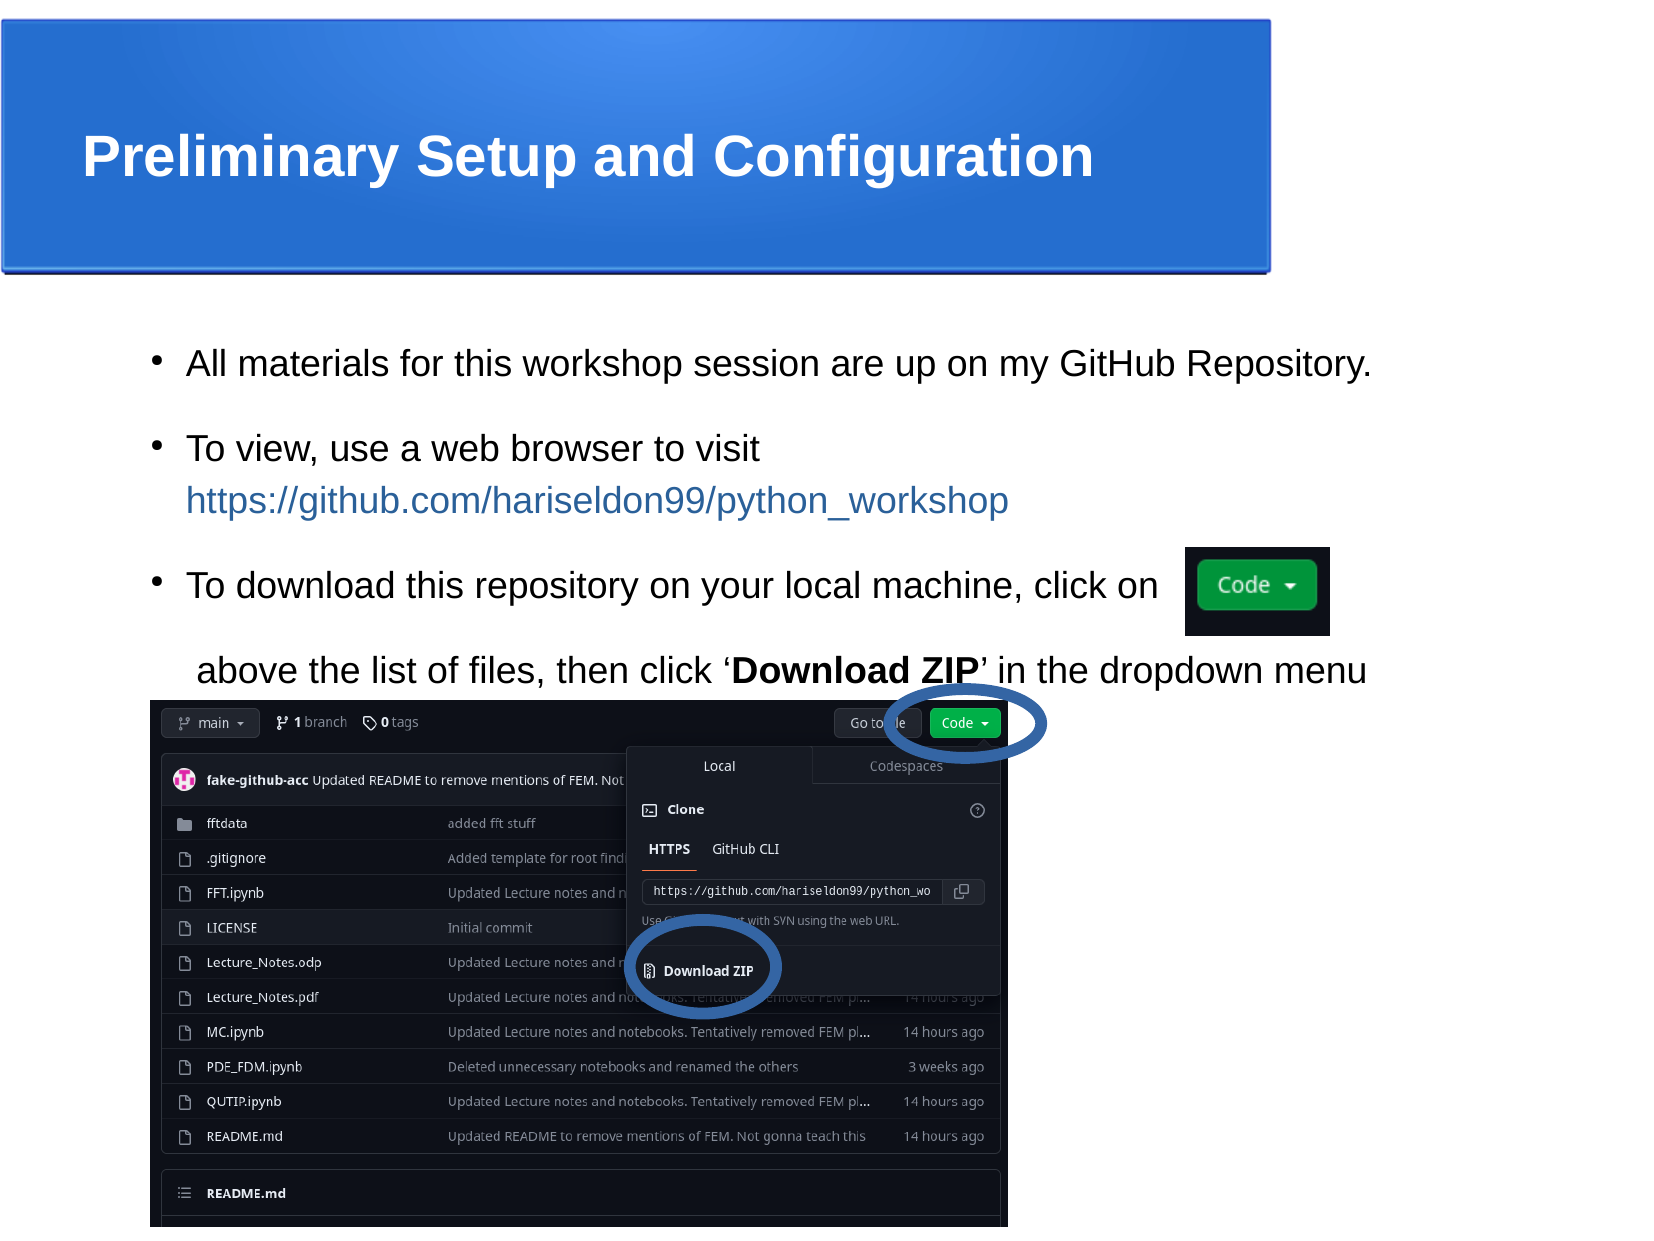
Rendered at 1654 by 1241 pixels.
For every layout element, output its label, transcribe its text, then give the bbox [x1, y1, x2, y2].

text_box All materials for this workshop session are up on my GitHub Repository. To view, use a web browser to visit https://github.com/hariseldon99/python_workshop To download this repository on your local machine, click on above the list of files, then click ‘Download ZIP’ in the dropdown menu [135, 324, 1481, 405]
picture [0, 17, 1275, 281]
picture [1185, 547, 1330, 636]
text_box Preliminary Setup and Configuration [82, 49, 1571, 257]
picture [150, 700, 1008, 1227]
picture [896, 700, 1008, 751]
